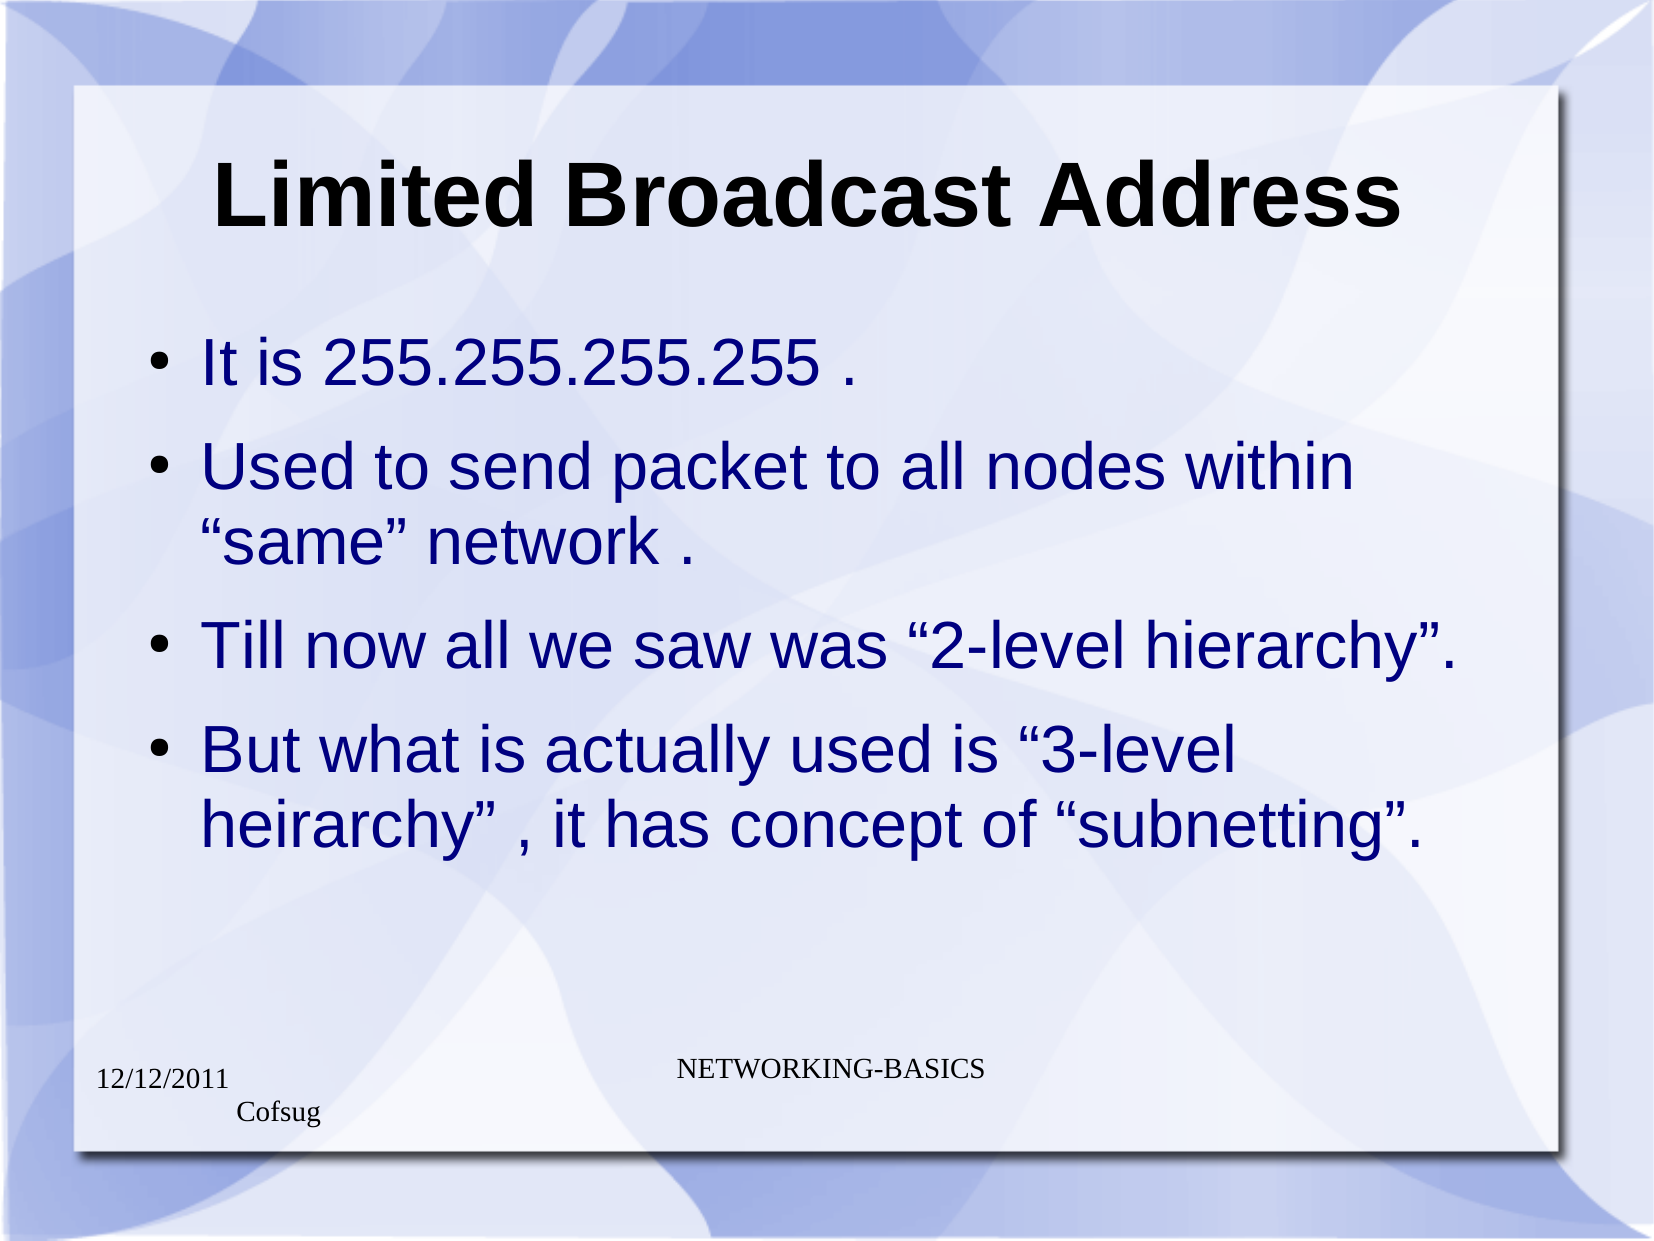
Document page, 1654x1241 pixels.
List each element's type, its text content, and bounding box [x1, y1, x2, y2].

list It is 255.255.255.255 . Used to send packet to all nodes within “same” network . Till now all we saw was “2-level hierarchy”. But what is actually used is “3-level heirarchy” , it has concept of “subnetting”. [129, 324, 1489, 1217]
title Limited Broadcast Address [82, 90, 1536, 298]
picture [0, 0, 1654, 1241]
